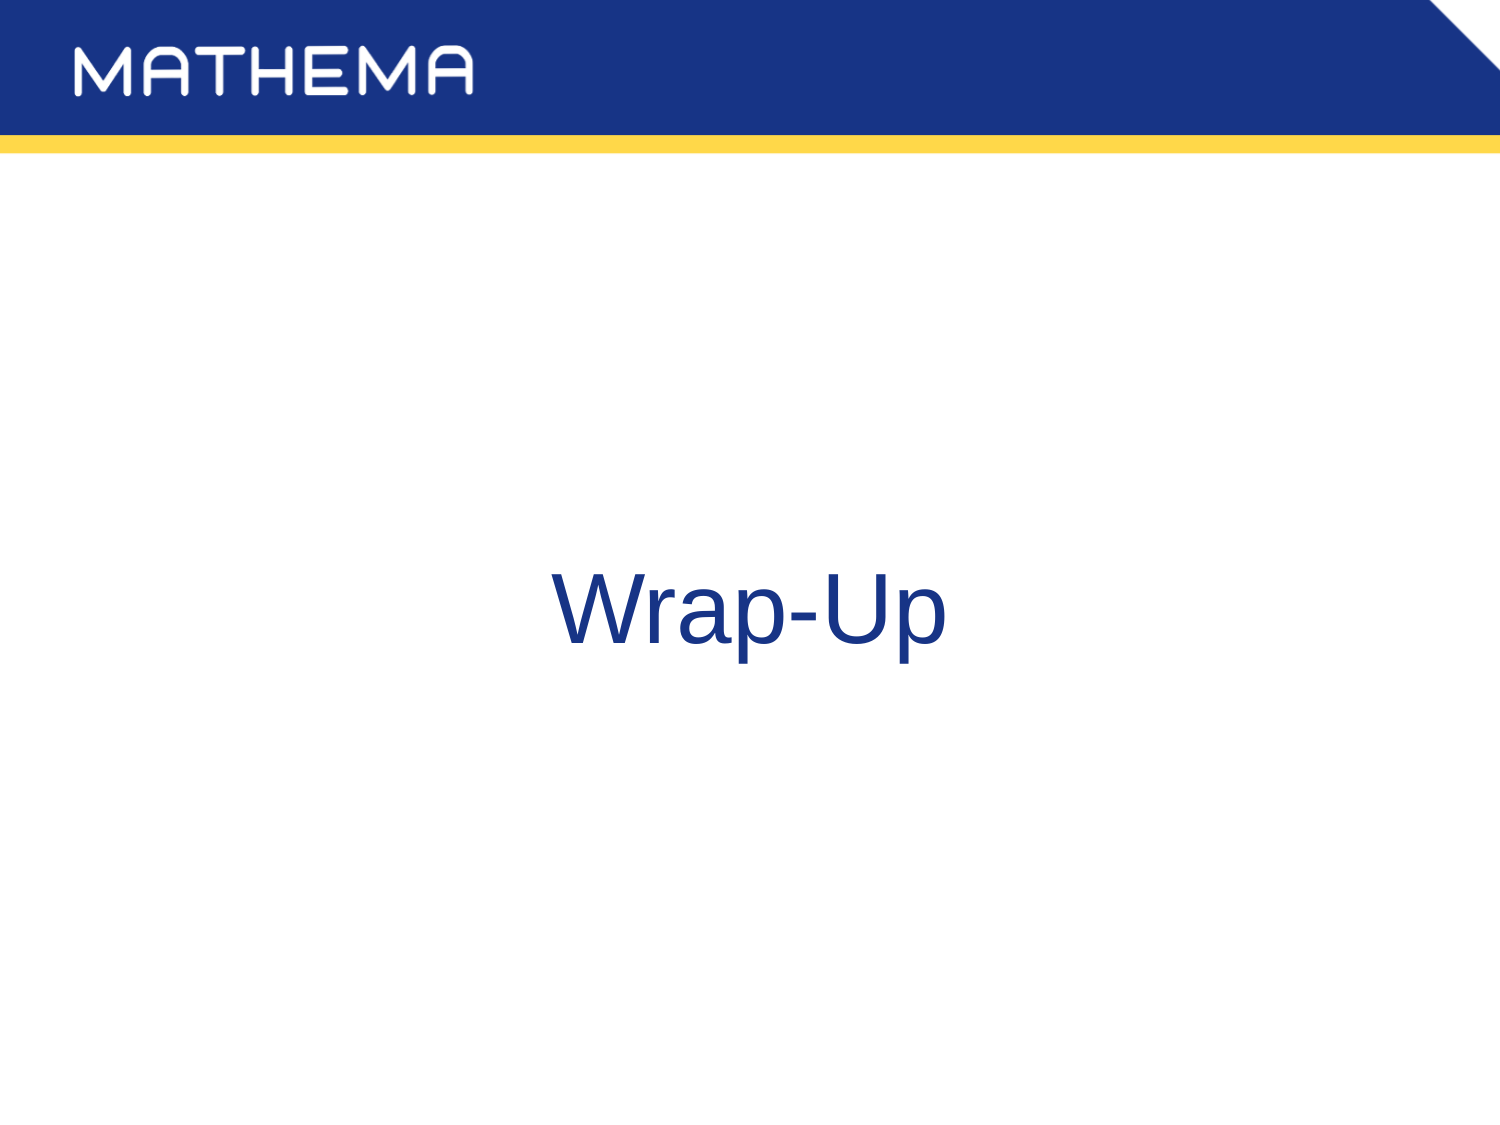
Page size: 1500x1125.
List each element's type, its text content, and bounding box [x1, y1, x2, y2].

subtitle Wrap-Up [75, 235, 1426, 984]
picture [0, 0, 1500, 1125]
